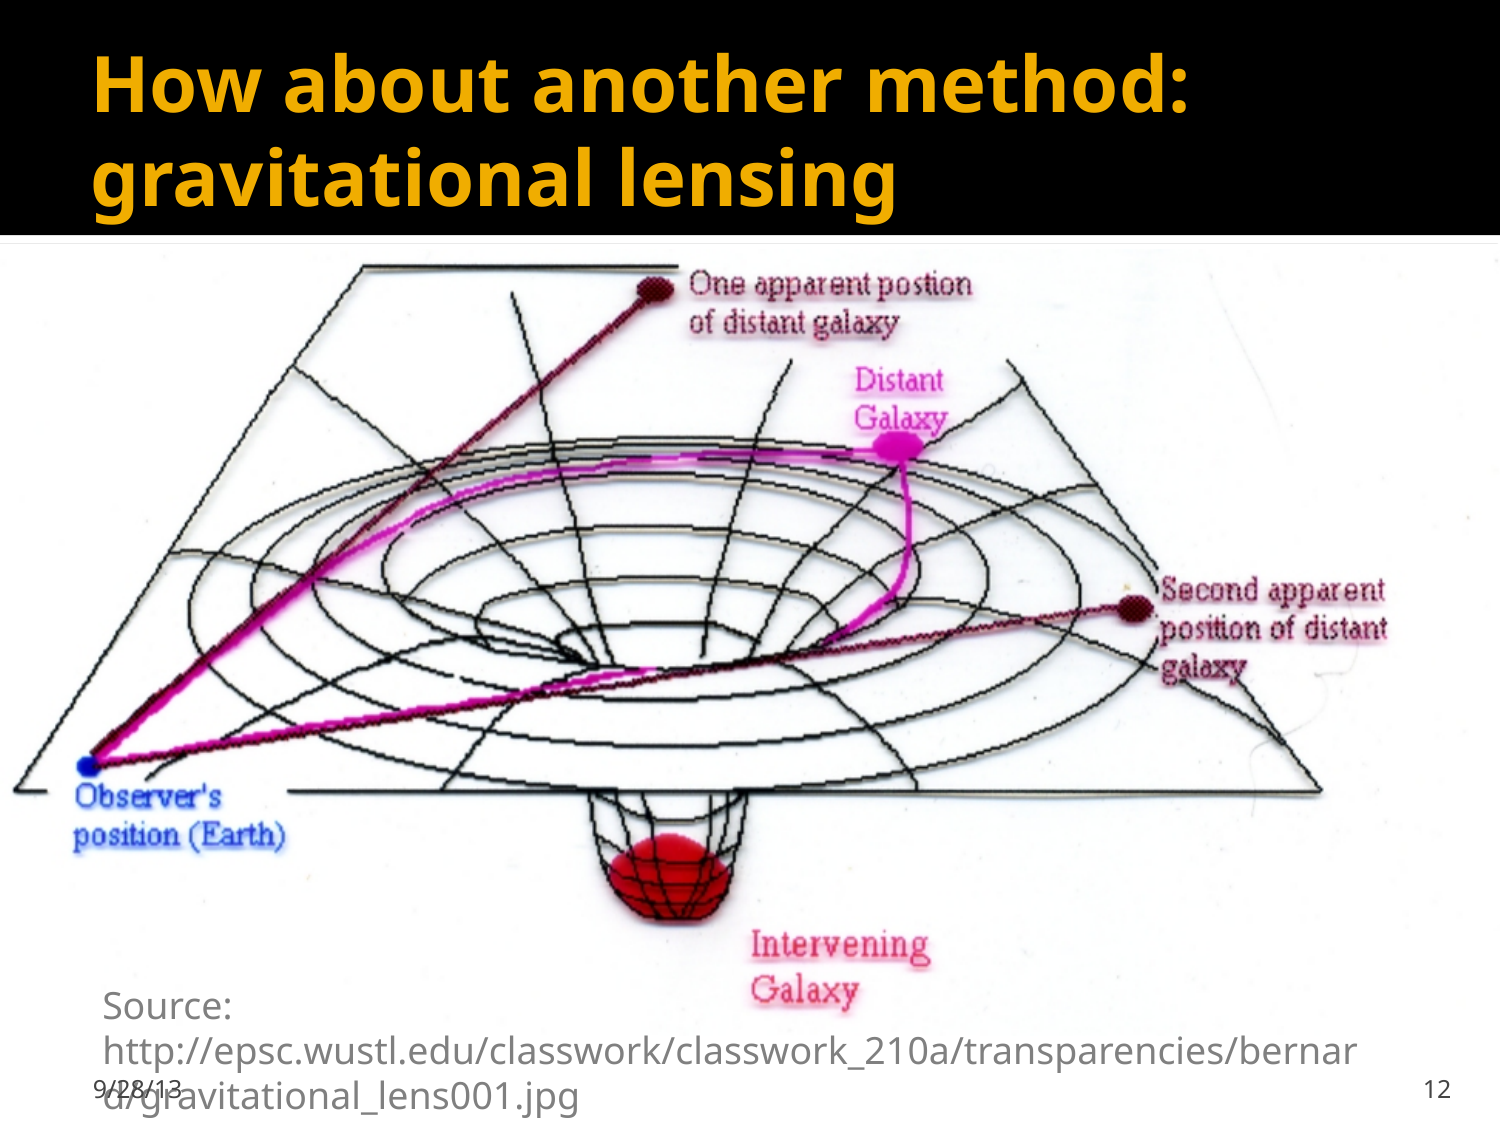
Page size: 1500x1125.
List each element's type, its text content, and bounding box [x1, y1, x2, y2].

picture [0, 249, 1500, 1036]
text_box Source: http://epsc.wustl.edu/classwork/classwork_210a/transparencies/bernard/gravitational_lens001.jpg [87, 974, 1375, 1125]
title How about another method: gravitational lensing [75, 25, 1425, 231]
slide_number <number> [1345, 1062, 1467, 1108]
slide_number 9/28/13 [75, 1062, 425, 1108]
